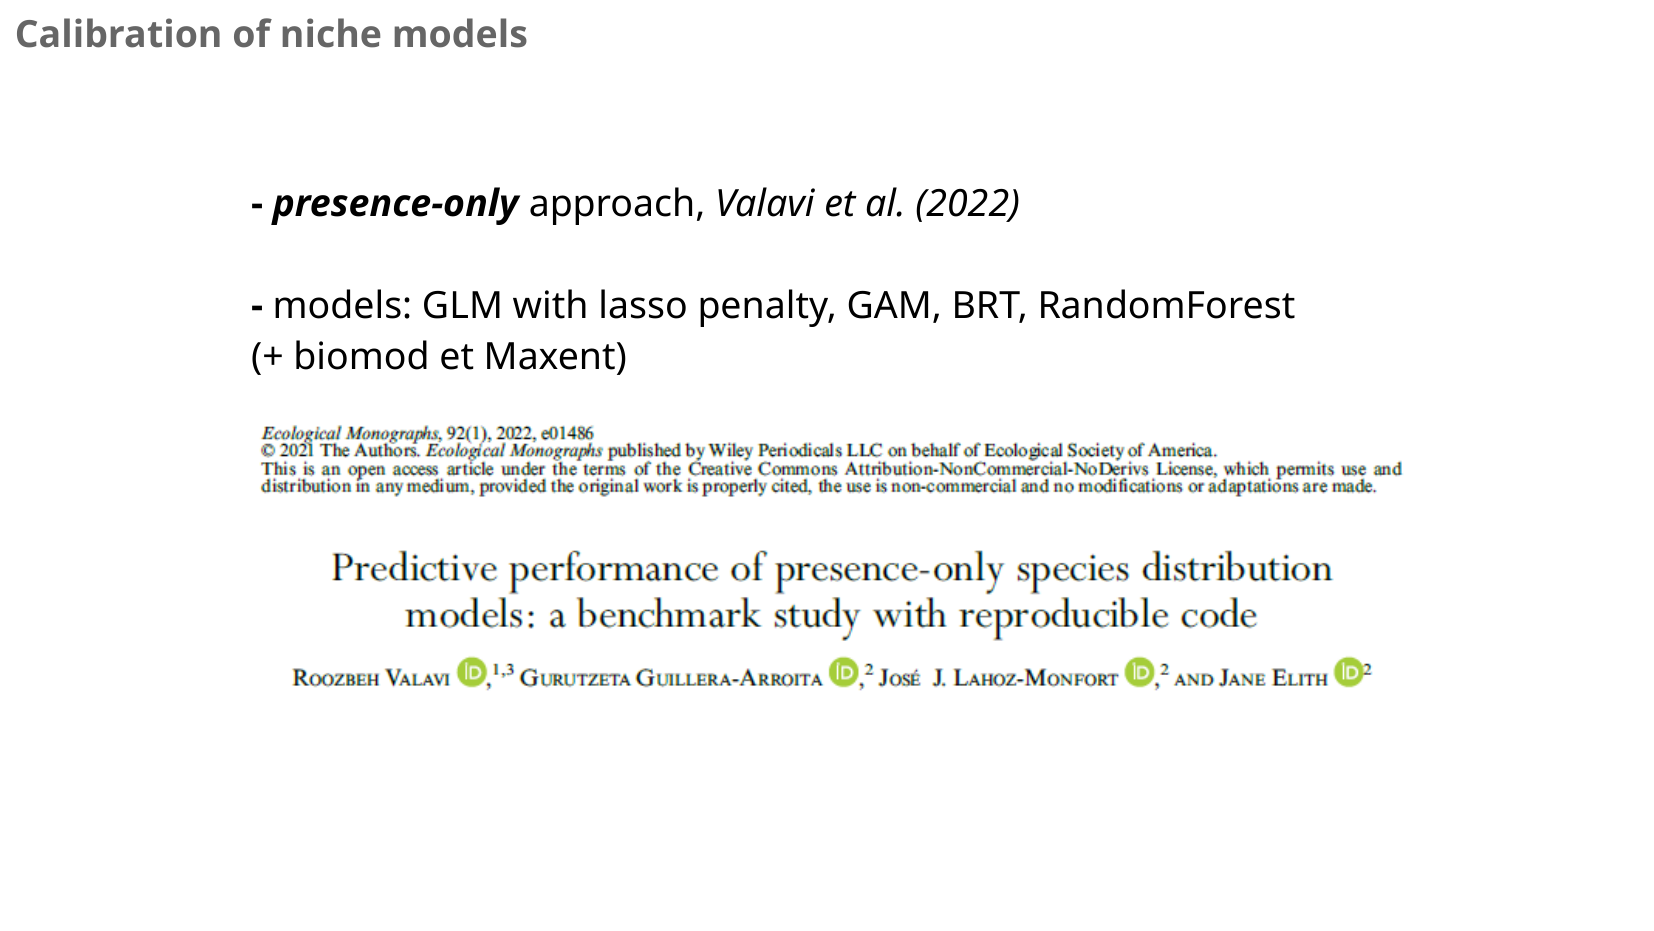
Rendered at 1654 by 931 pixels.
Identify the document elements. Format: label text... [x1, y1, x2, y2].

text_box Calibration of niche models [0, 0, 1654, 118]
picture [246, 410, 1408, 706]
text_box - presence-only approach, Valavi et al. (2022) - models: GLM with lasso penalty, GAM, BRT, RandomForest (+ biomod et Maxent) [236, 118, 1654, 931]
